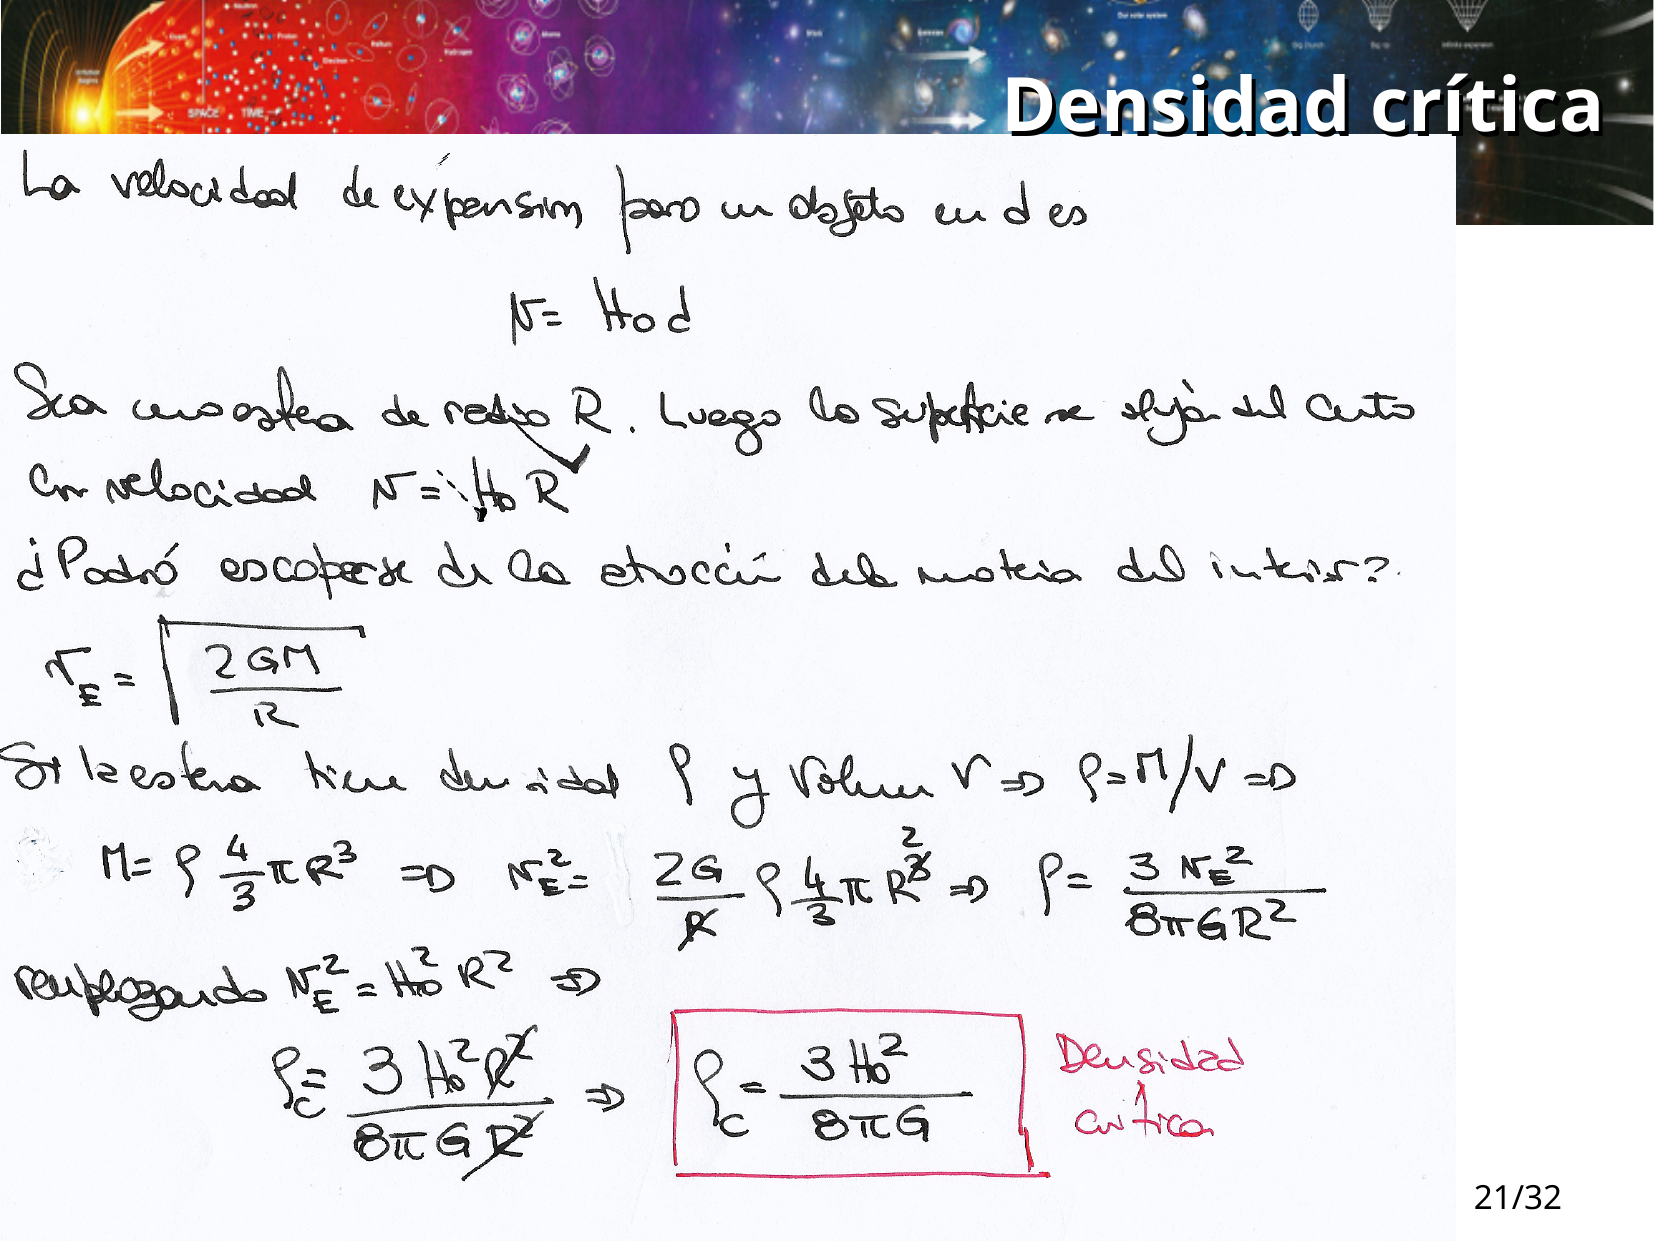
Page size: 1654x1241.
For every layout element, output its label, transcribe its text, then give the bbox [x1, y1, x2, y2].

title Densidad crítica [45, 15, 1606, 191]
picture [0, 0, 1654, 1241]
